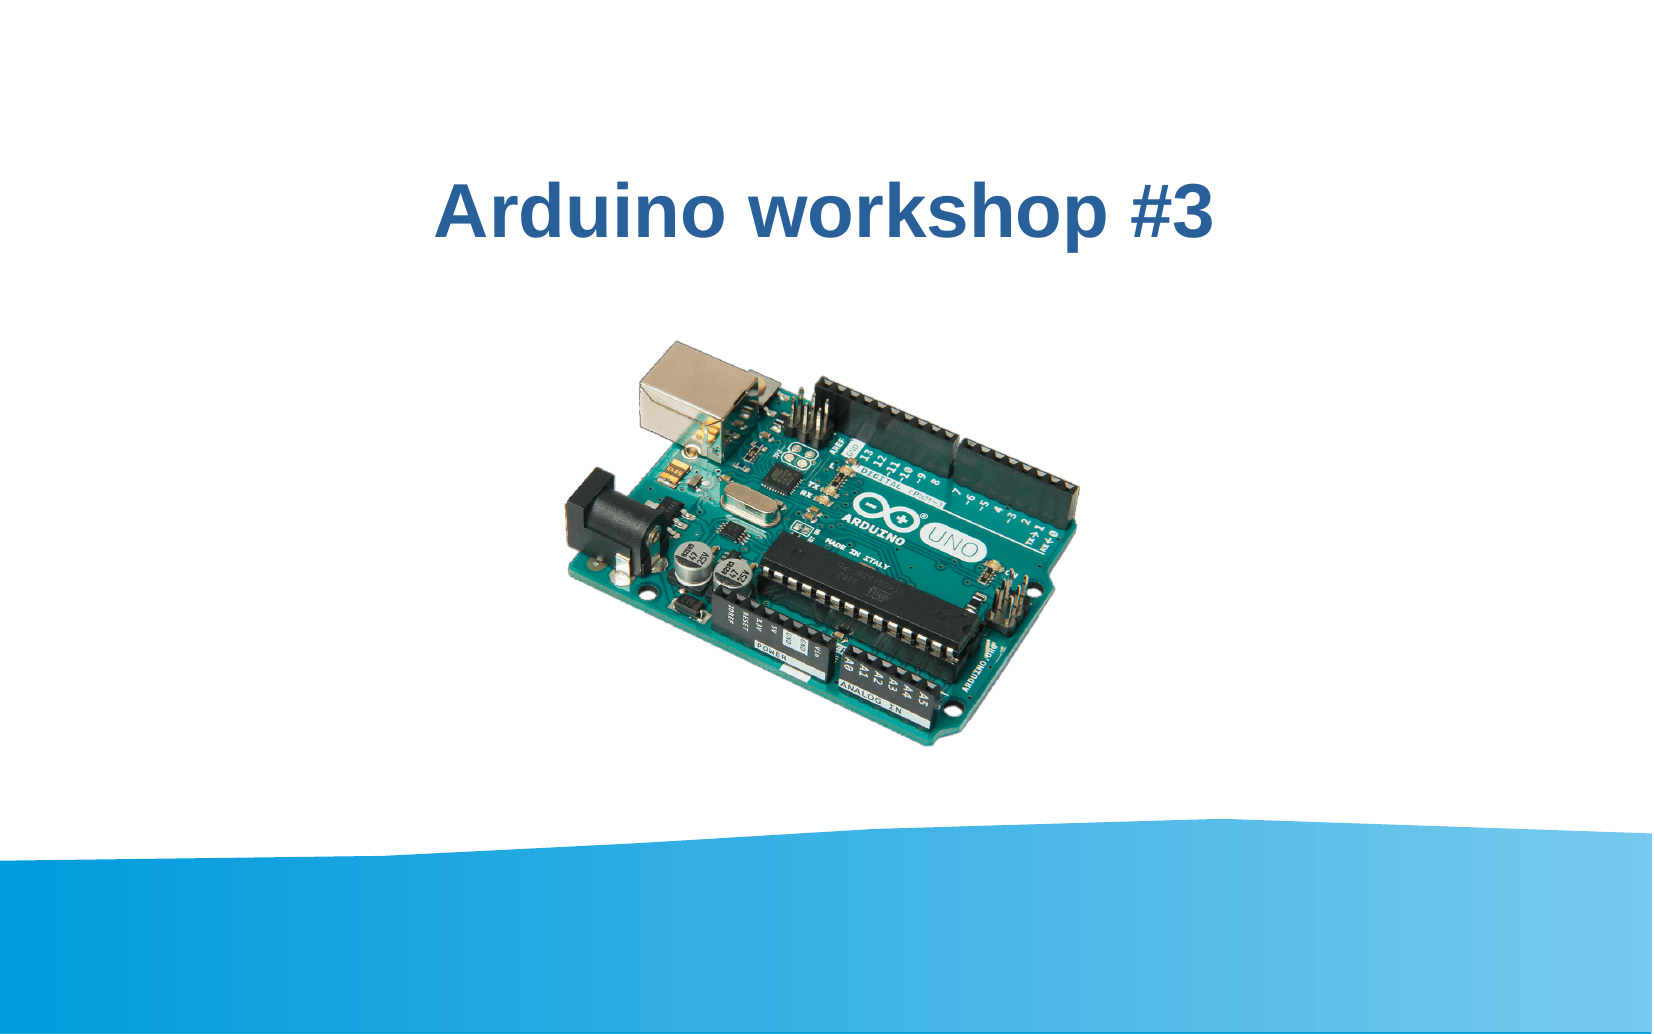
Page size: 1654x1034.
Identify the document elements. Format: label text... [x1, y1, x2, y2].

picture [562, 337, 1088, 749]
title Arduino workshop #3 [0, 112, 1651, 310]
